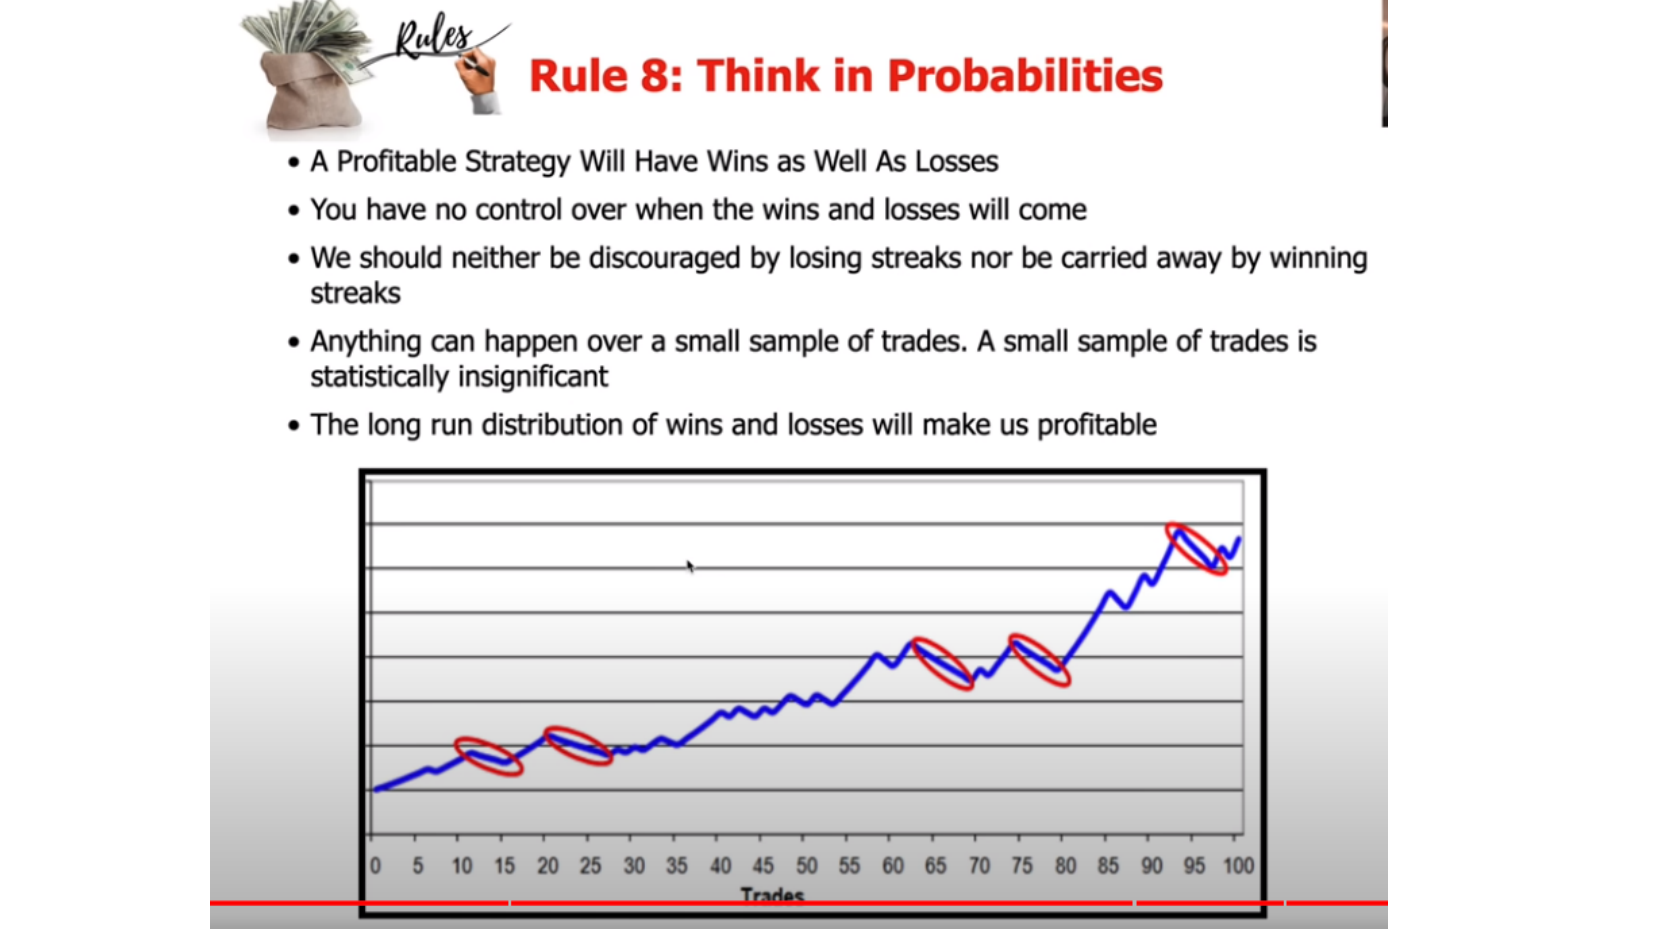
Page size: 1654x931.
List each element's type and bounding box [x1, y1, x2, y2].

picture [210, 0, 1388, 929]
